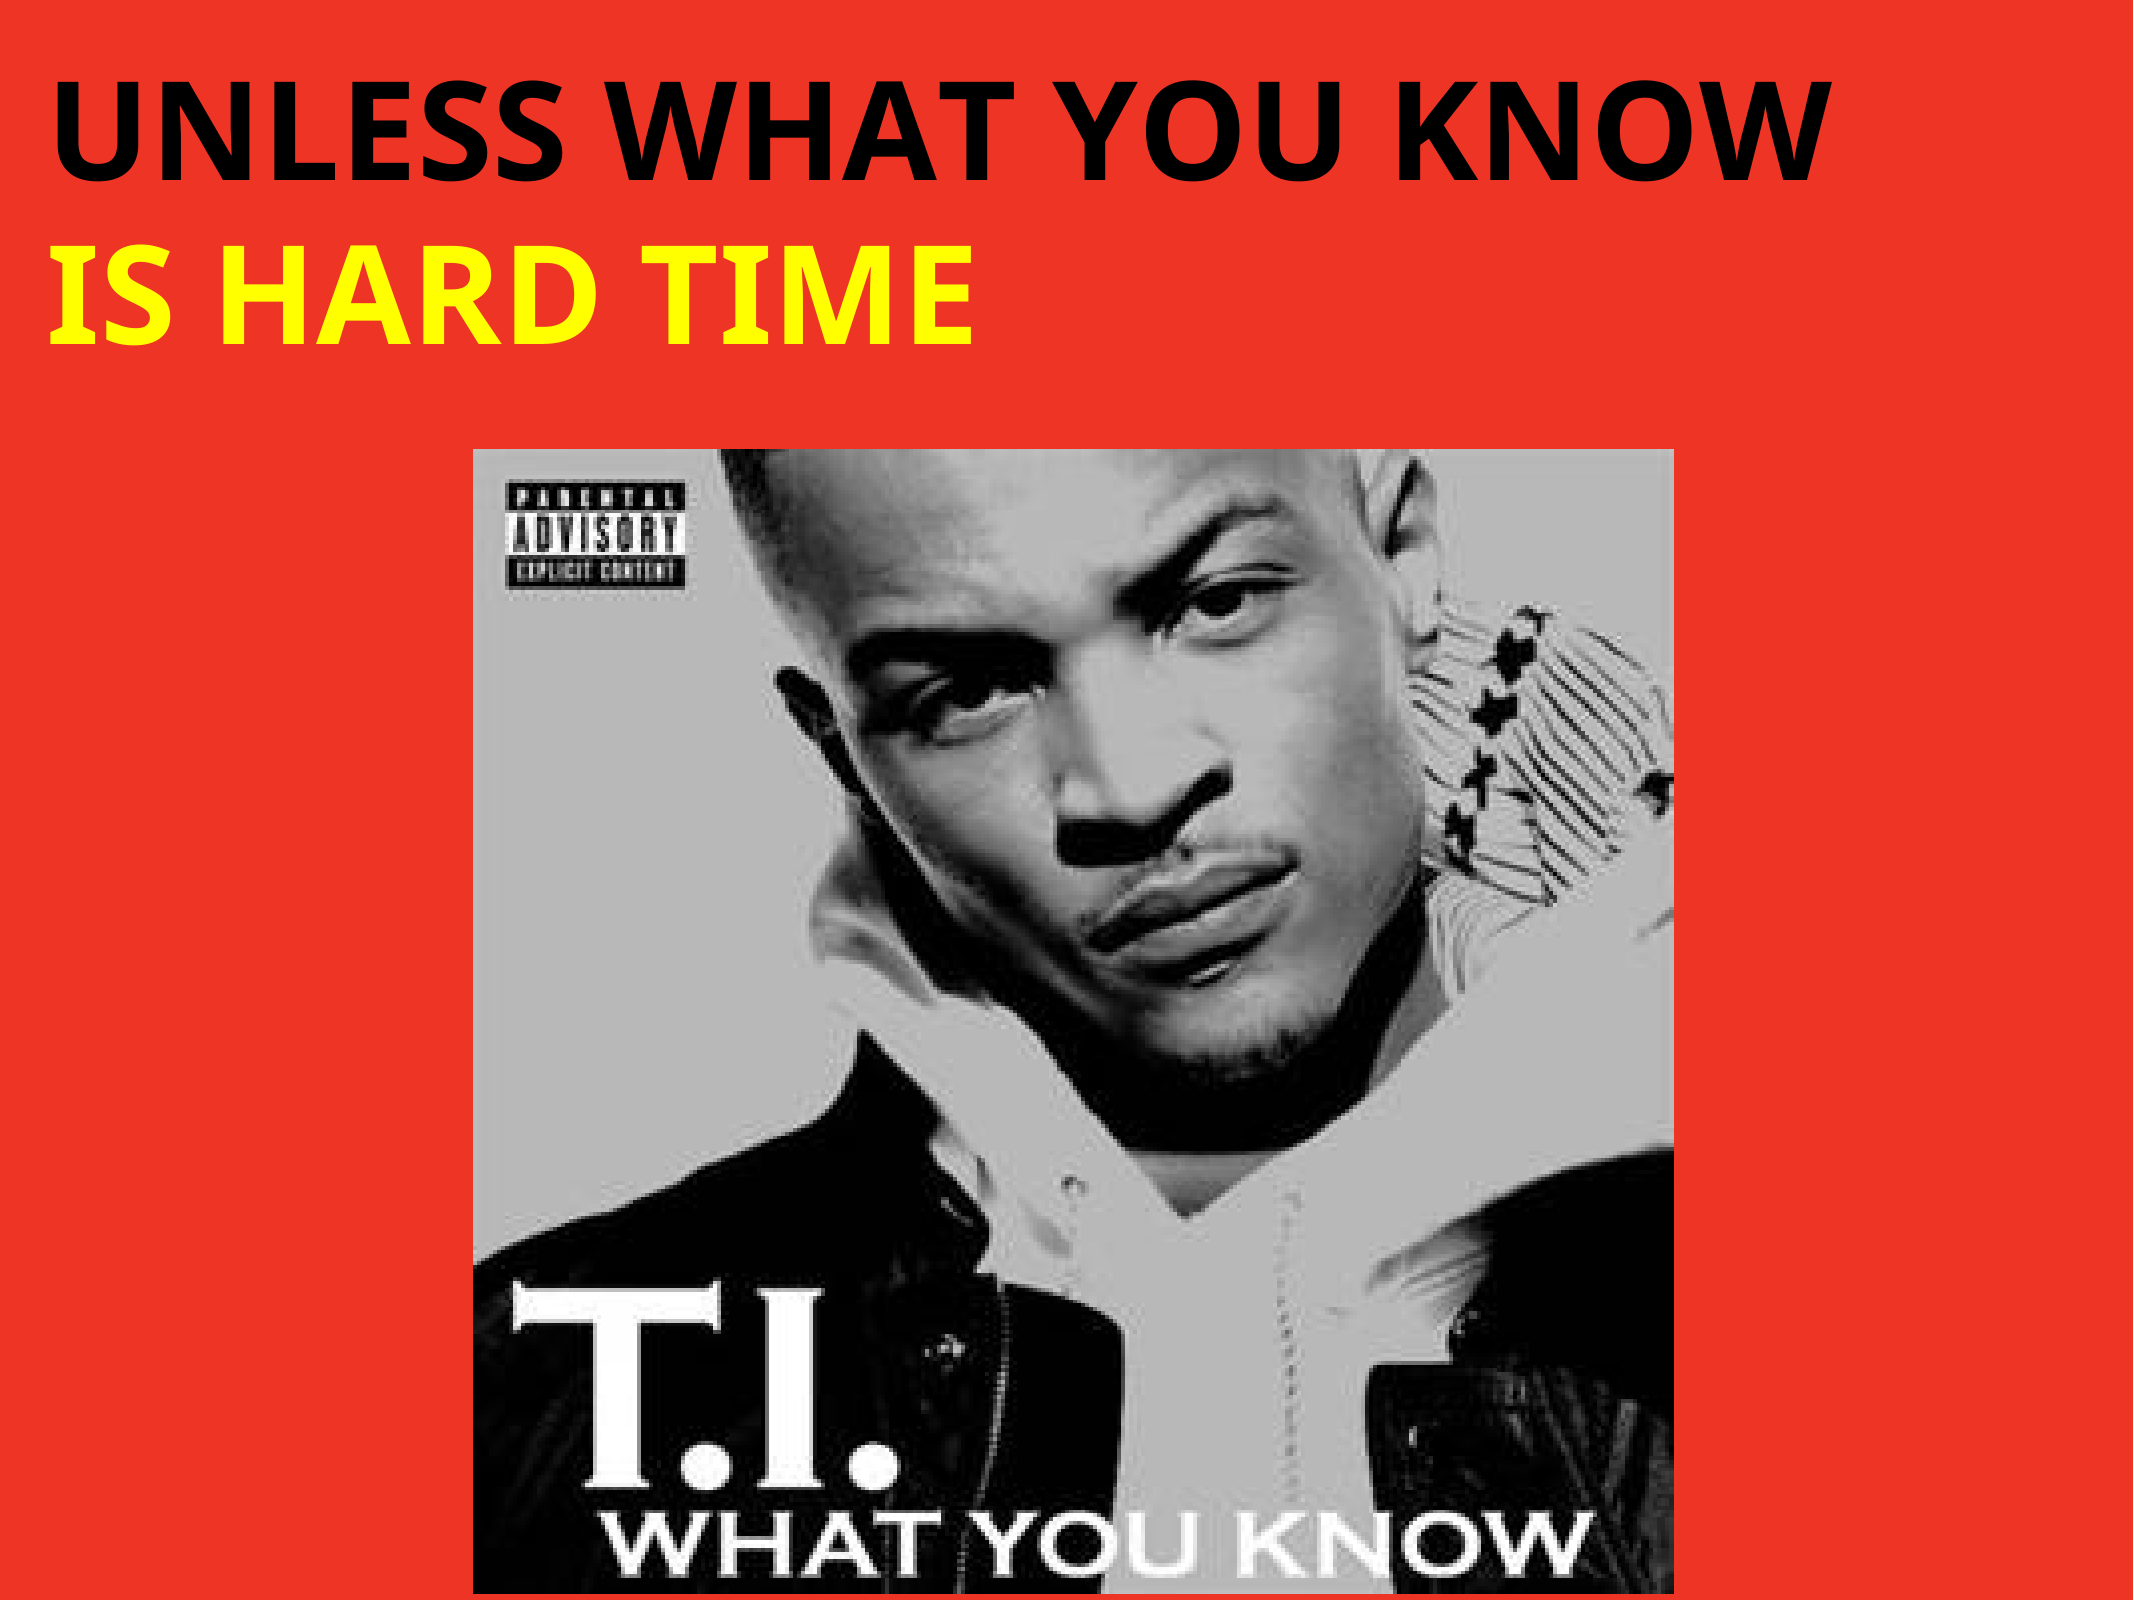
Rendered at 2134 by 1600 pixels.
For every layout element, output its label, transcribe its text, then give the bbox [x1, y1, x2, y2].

text_box UNLESS WHAT YOU KNOW IS HARD TIME [37, 42, 2129, 488]
picture [473, 449, 1674, 1594]
